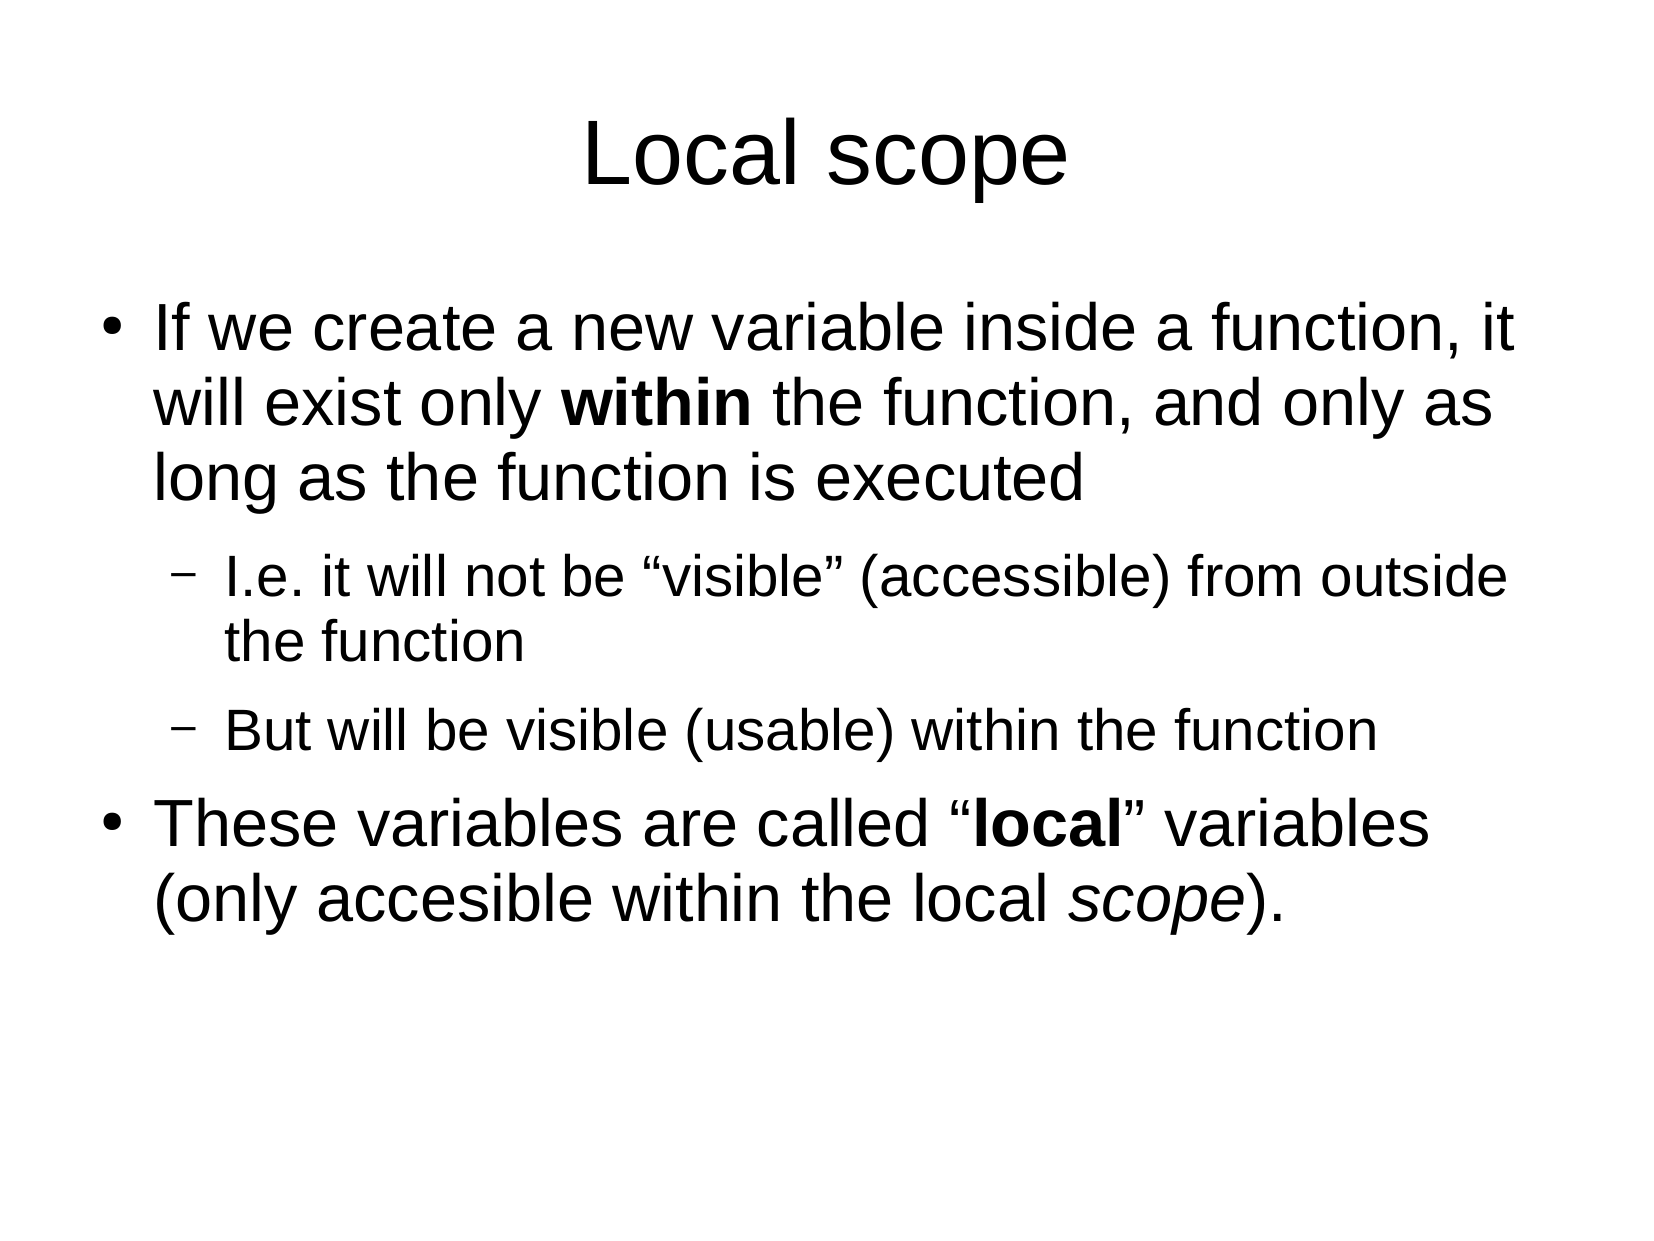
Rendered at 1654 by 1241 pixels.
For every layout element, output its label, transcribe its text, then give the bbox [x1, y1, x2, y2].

list If we create a new variable inside a function, it will exist only within the function, and only as long as the function is executed I.e. it will not be “visible” (accessible) from outside the function But will be visible (usable) within the function These variables are called “local” variables (only accesible within the local scope). [82, 290, 1571, 1010]
title Local scope [82, 49, 1571, 257]
